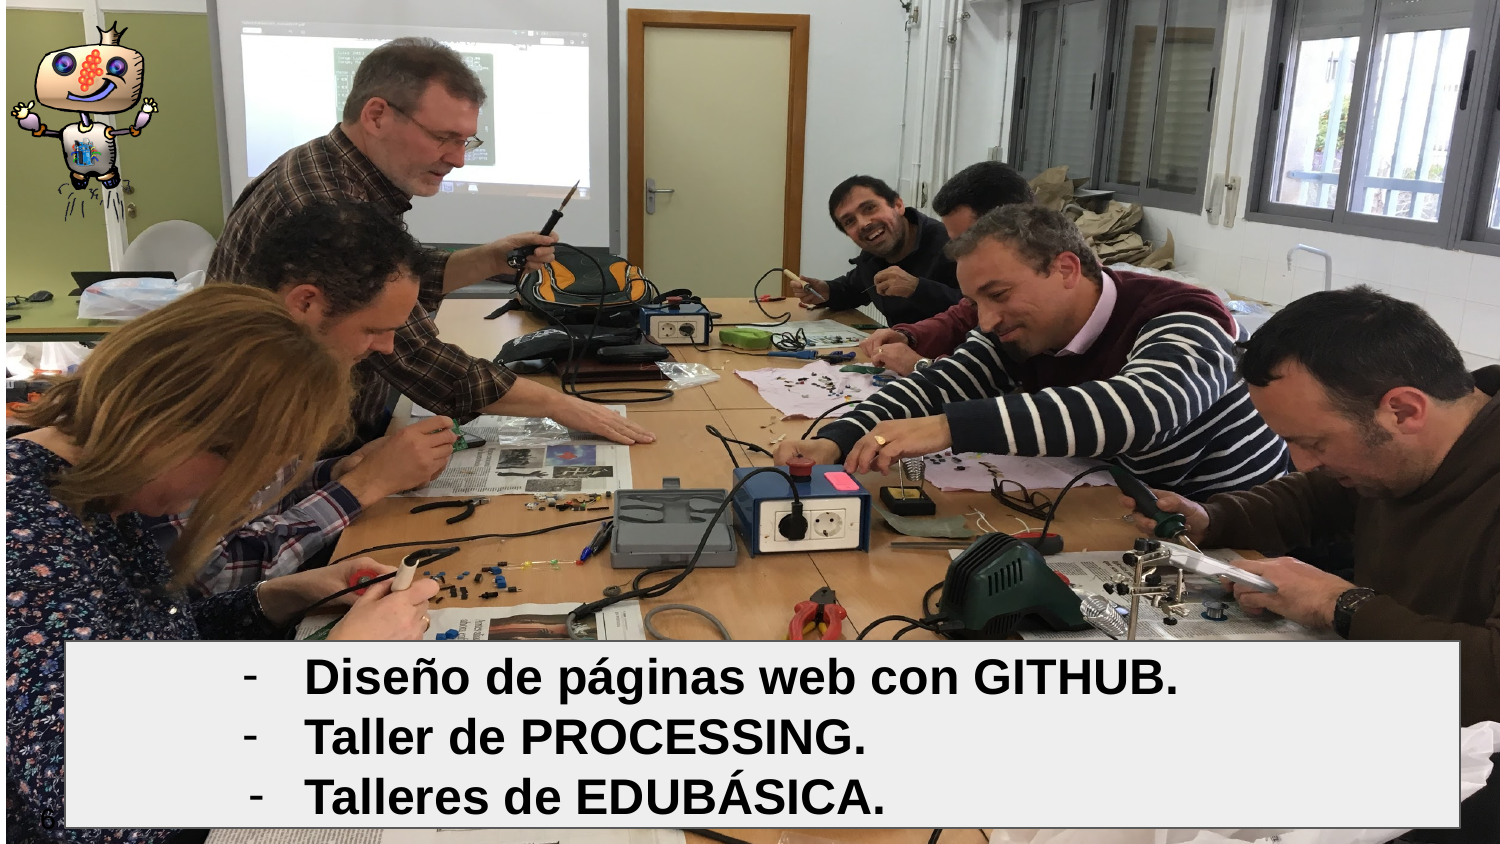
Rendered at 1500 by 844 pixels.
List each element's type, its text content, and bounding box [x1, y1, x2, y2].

text_box Diseño de páginas web con GITHUB. Taller de PROCESSING. Talleres de EDUBÁSICA. [64, 641, 1461, 829]
text_box 6 [25, 785, 92, 835]
picture [6, 0, 1500, 844]
